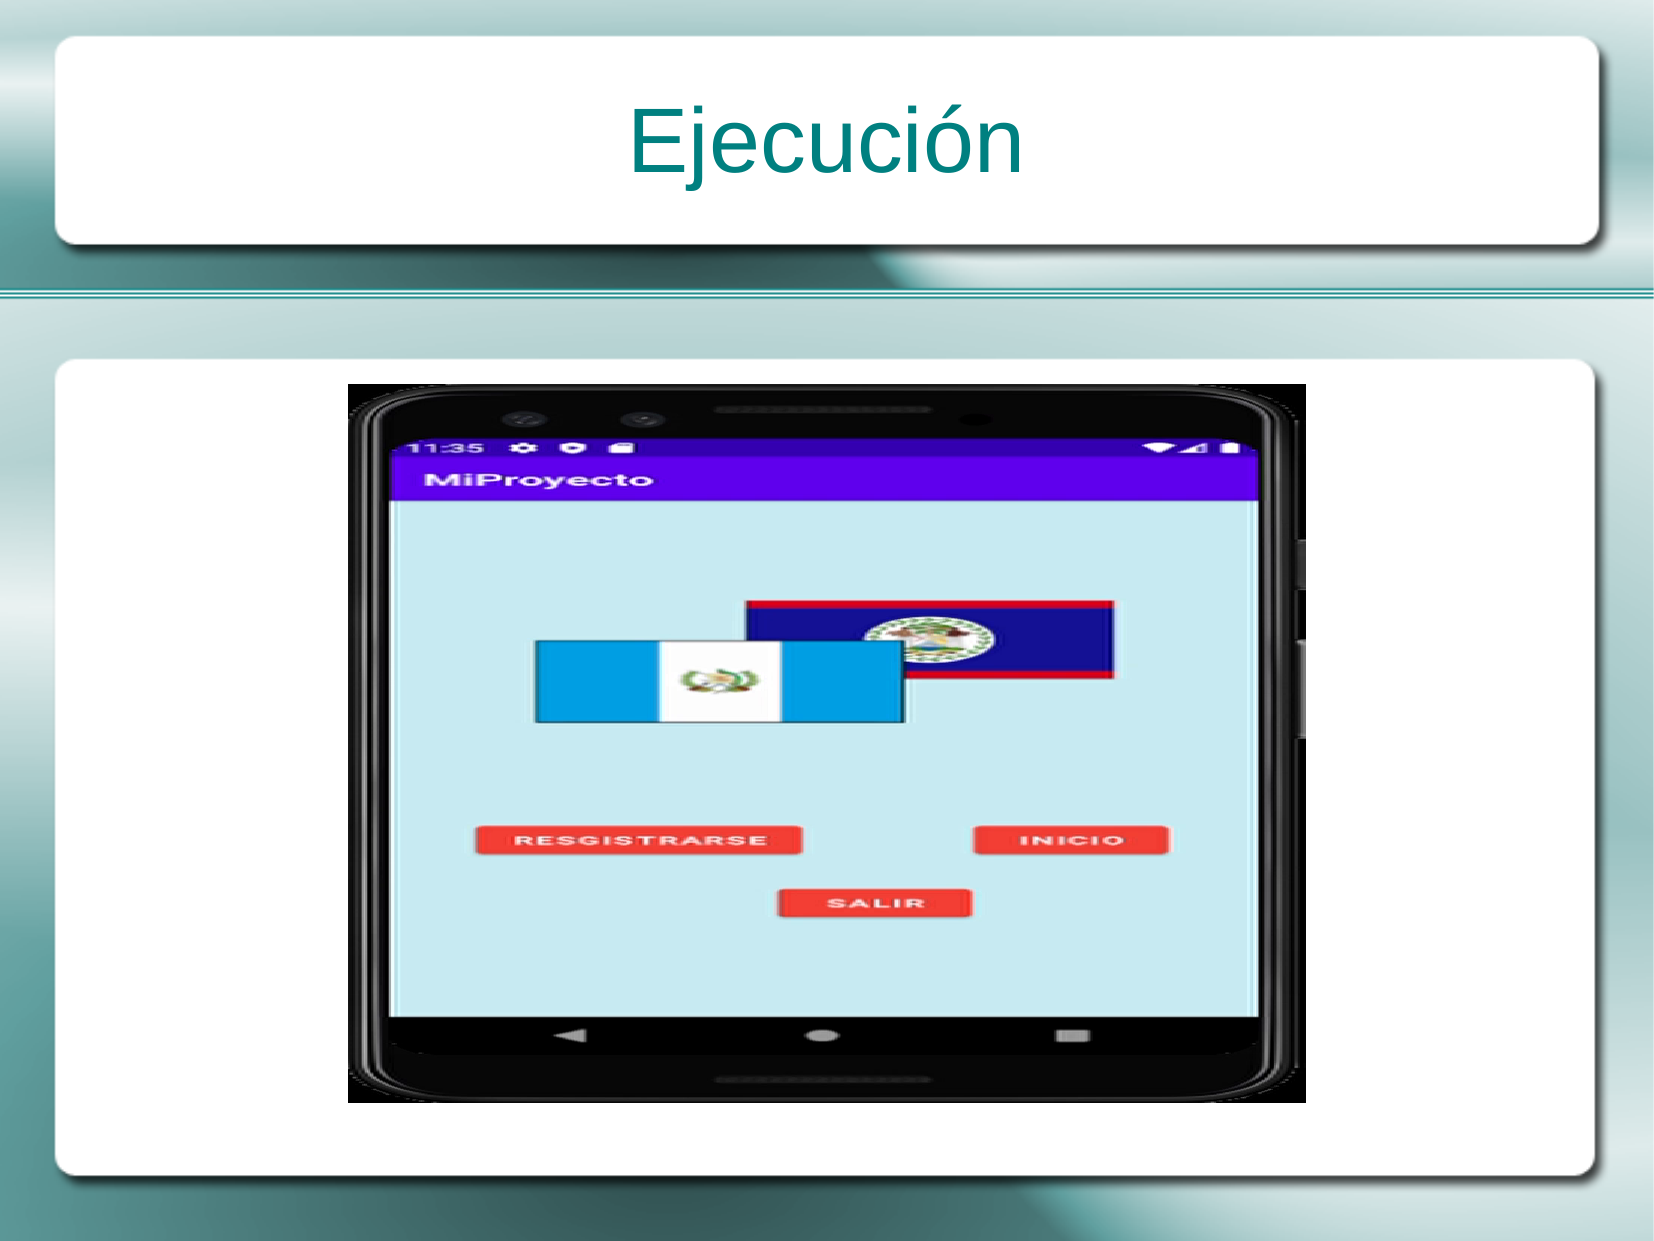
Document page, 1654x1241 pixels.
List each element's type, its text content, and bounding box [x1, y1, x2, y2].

text_box [347, 383, 1307, 1104]
picture [0, 0, 1654, 1241]
title Ejecución [82, 37, 1571, 245]
